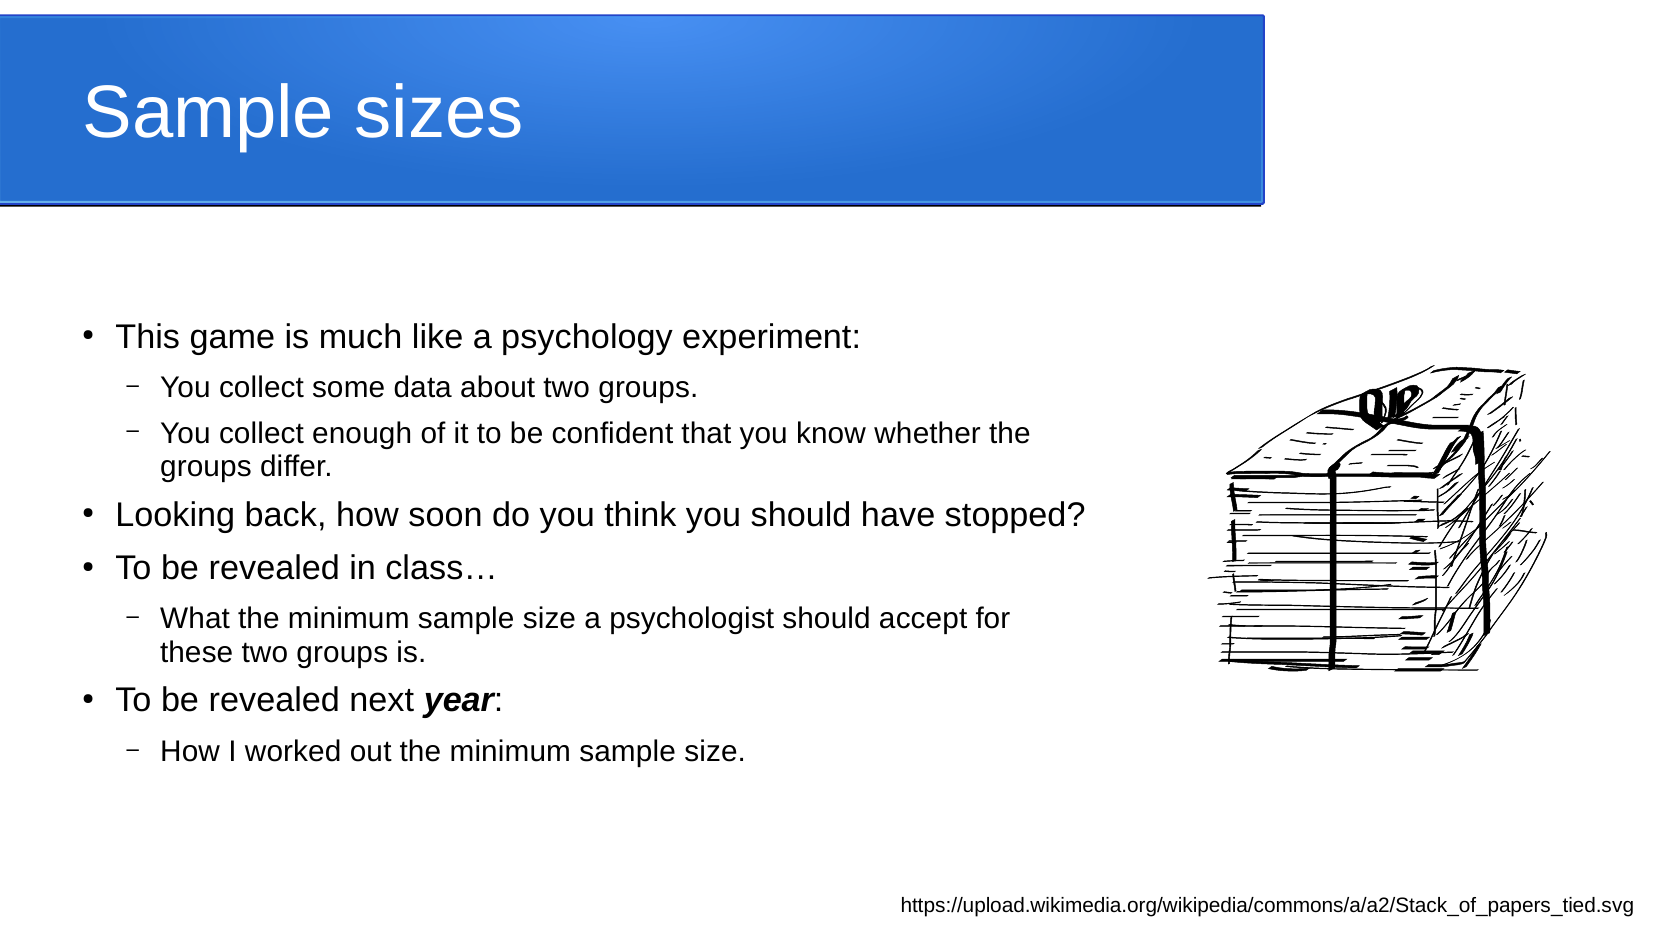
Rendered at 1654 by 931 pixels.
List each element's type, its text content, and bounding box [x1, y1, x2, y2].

text_box https://upload.wikimedia.org/wikipedia/commons/a/a2/Stack_of_papers_tied.svg [885, 885, 1654, 924]
picture [1145, 342, 1619, 697]
list This game is much like a psychology experiment: You collect some data about two groups. You collect enough of it to be confident that you know whether the groups differ. Looking back, how soon do you think you should have stopped? To be revealed in class… What the minimum sample size a psychologist should accept for these two groups is. To be revealed next year: How I worked out the minimum sample size. [70, 263, 1087, 804]
title Sample sizes [82, 35, 1235, 189]
